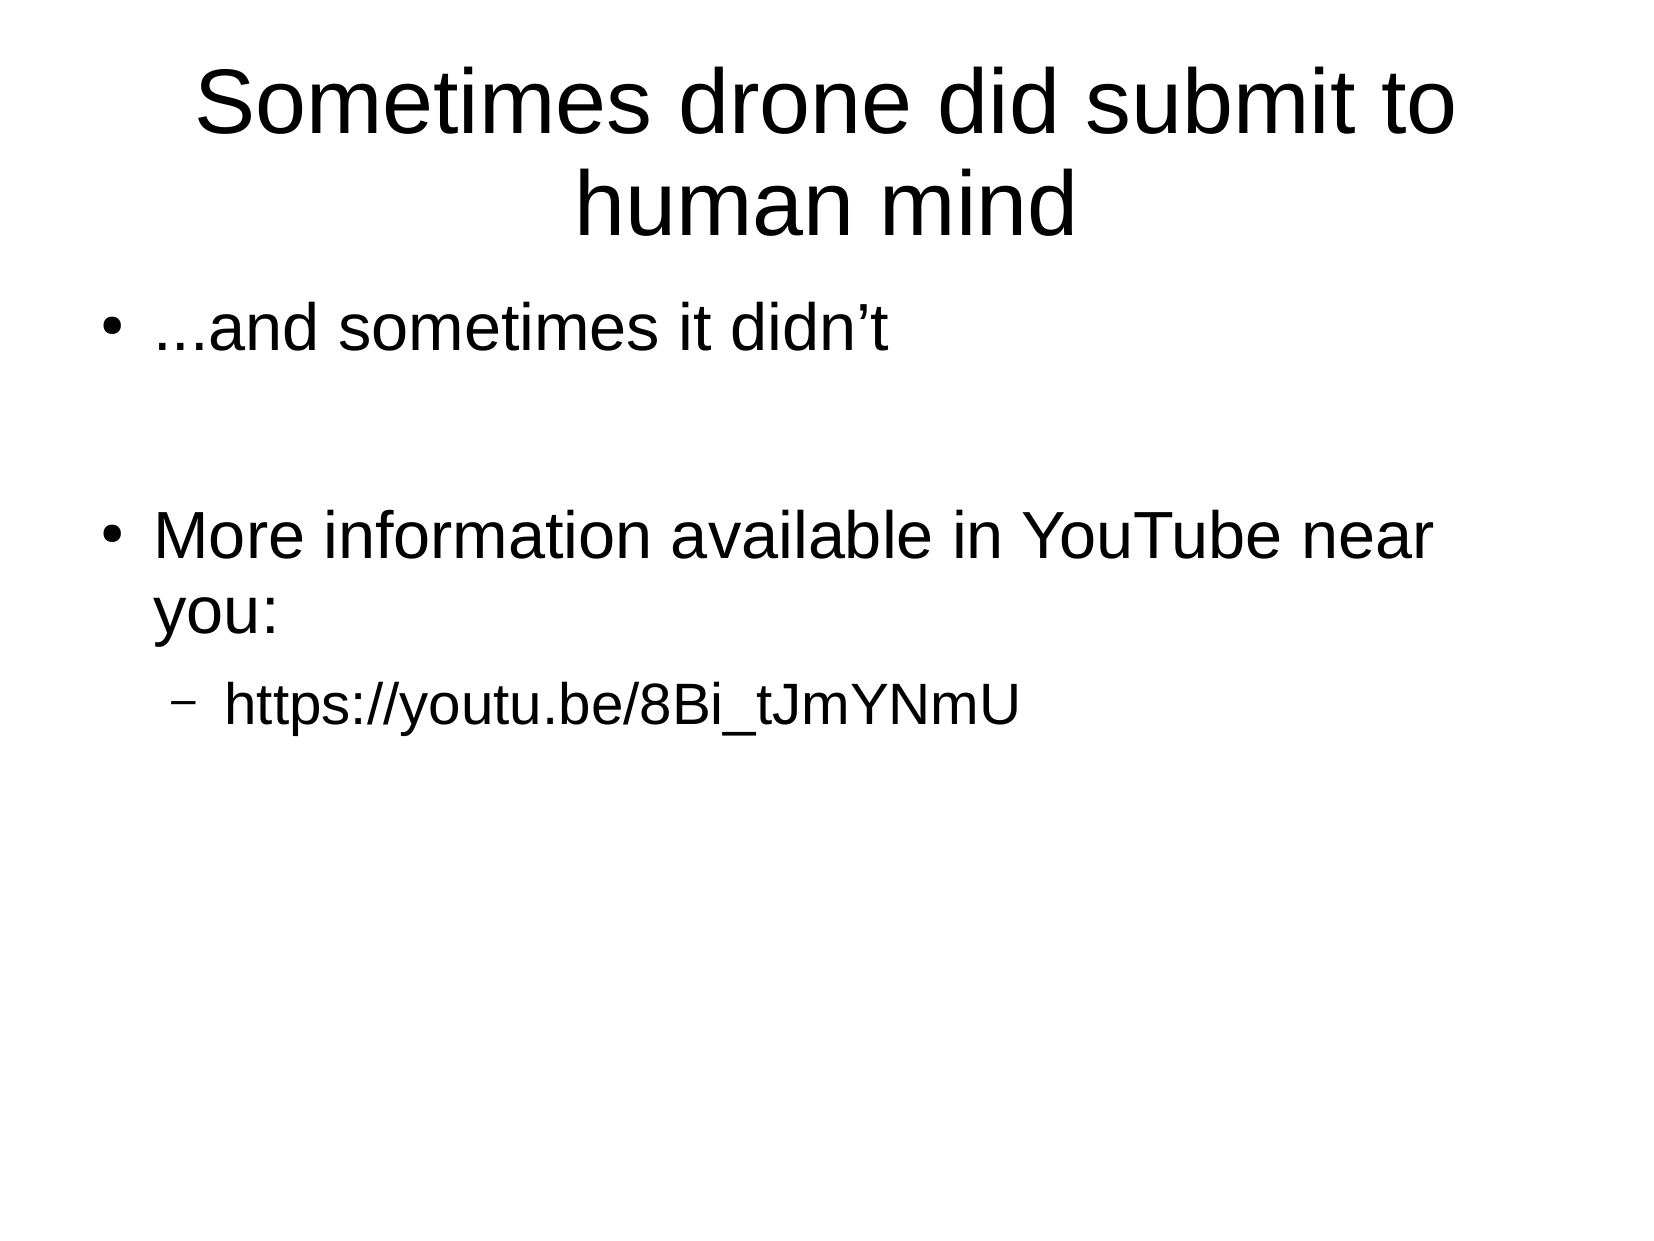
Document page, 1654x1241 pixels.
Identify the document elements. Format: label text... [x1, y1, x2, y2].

list ...and sometimes it didn’t More information available in YouTube near you: https://youtu.be/8Bi_tJmYNmU [82, 290, 1571, 1010]
title Sometimes drone did submit to human mind [82, 49, 1571, 257]
